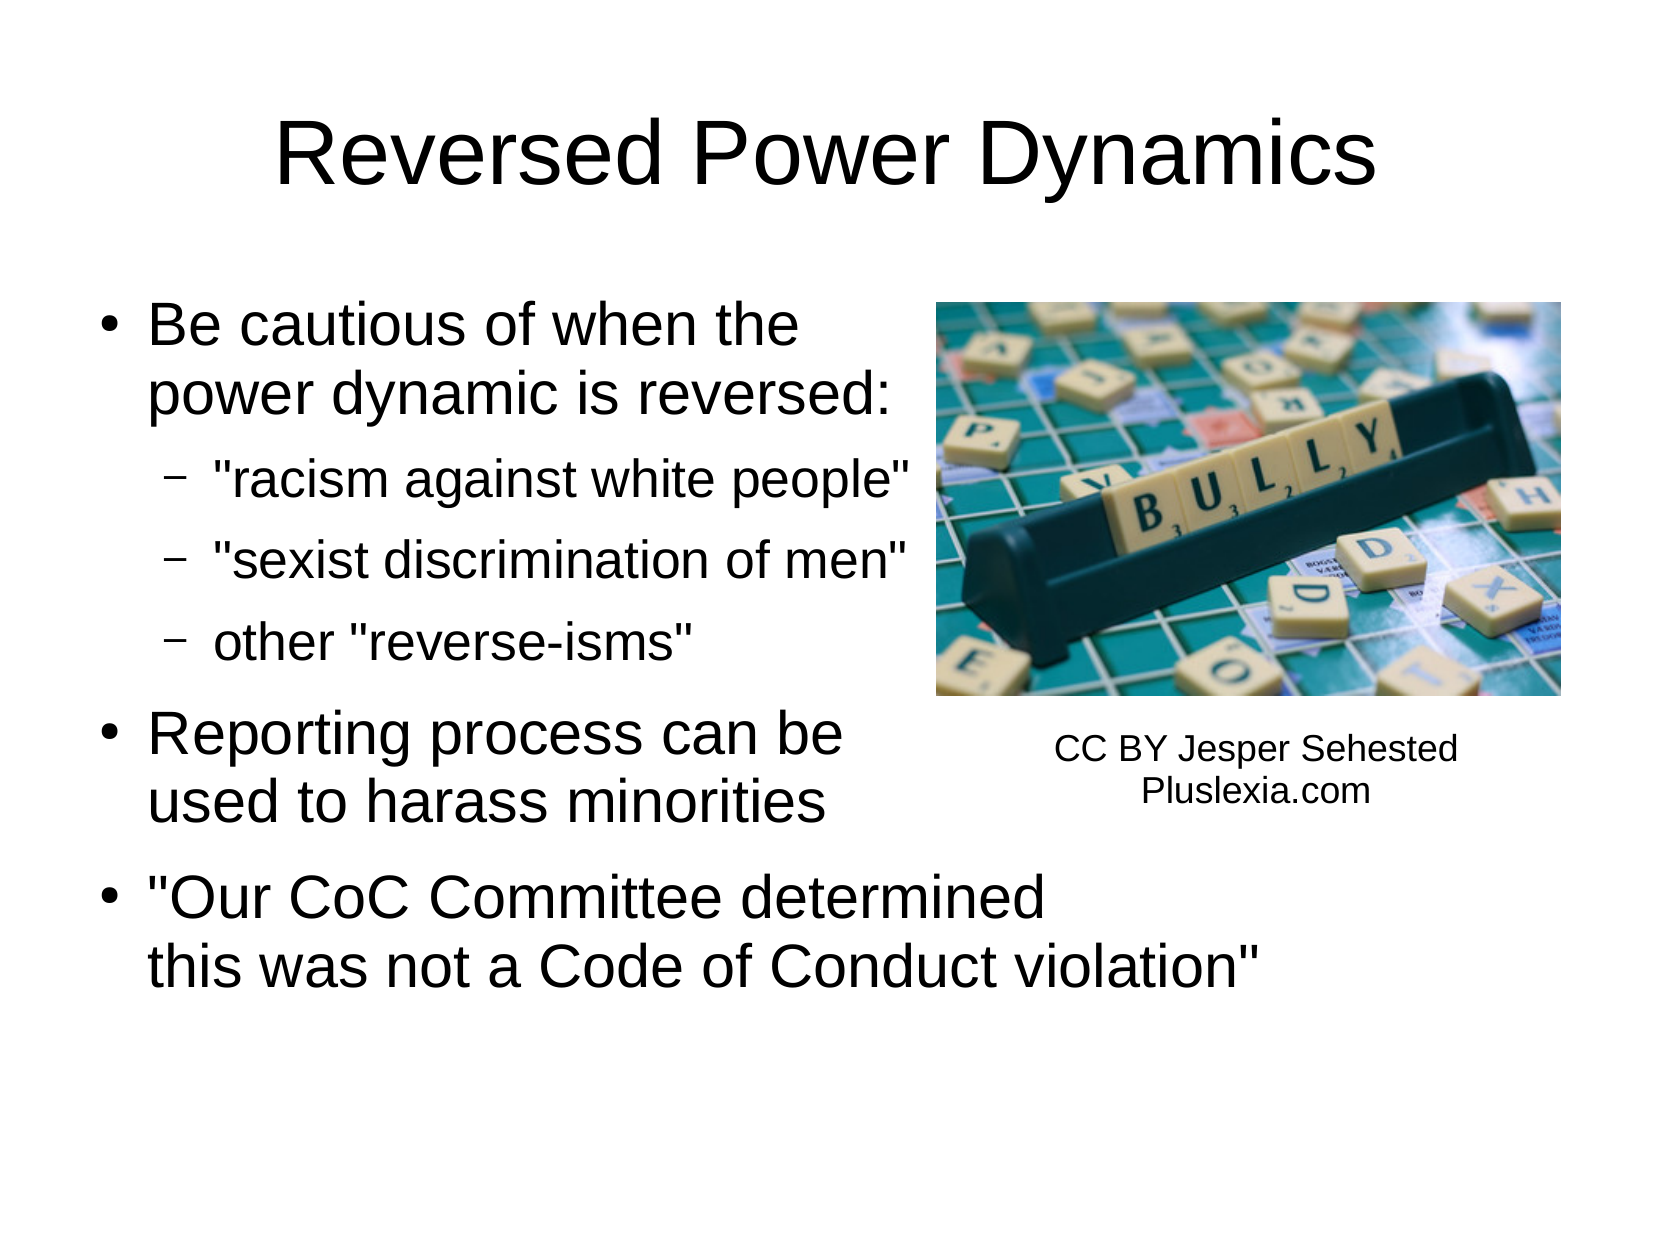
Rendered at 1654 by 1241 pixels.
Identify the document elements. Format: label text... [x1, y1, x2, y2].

picture [936, 302, 1561, 696]
list Be cautious of when the power dynamic is reversed: "racism against white people" "sexist discrimination of men" other "reverse-isms" Reporting process can be used to harass minorities "Our CoC Committee determined this was not a Code of Conduct violation" [82, 290, 1571, 1010]
title Reversed Power Dynamics [82, 49, 1571, 257]
text_box CC BY Jesper Sehested Pluslexia.com [1038, 720, 1505, 861]
